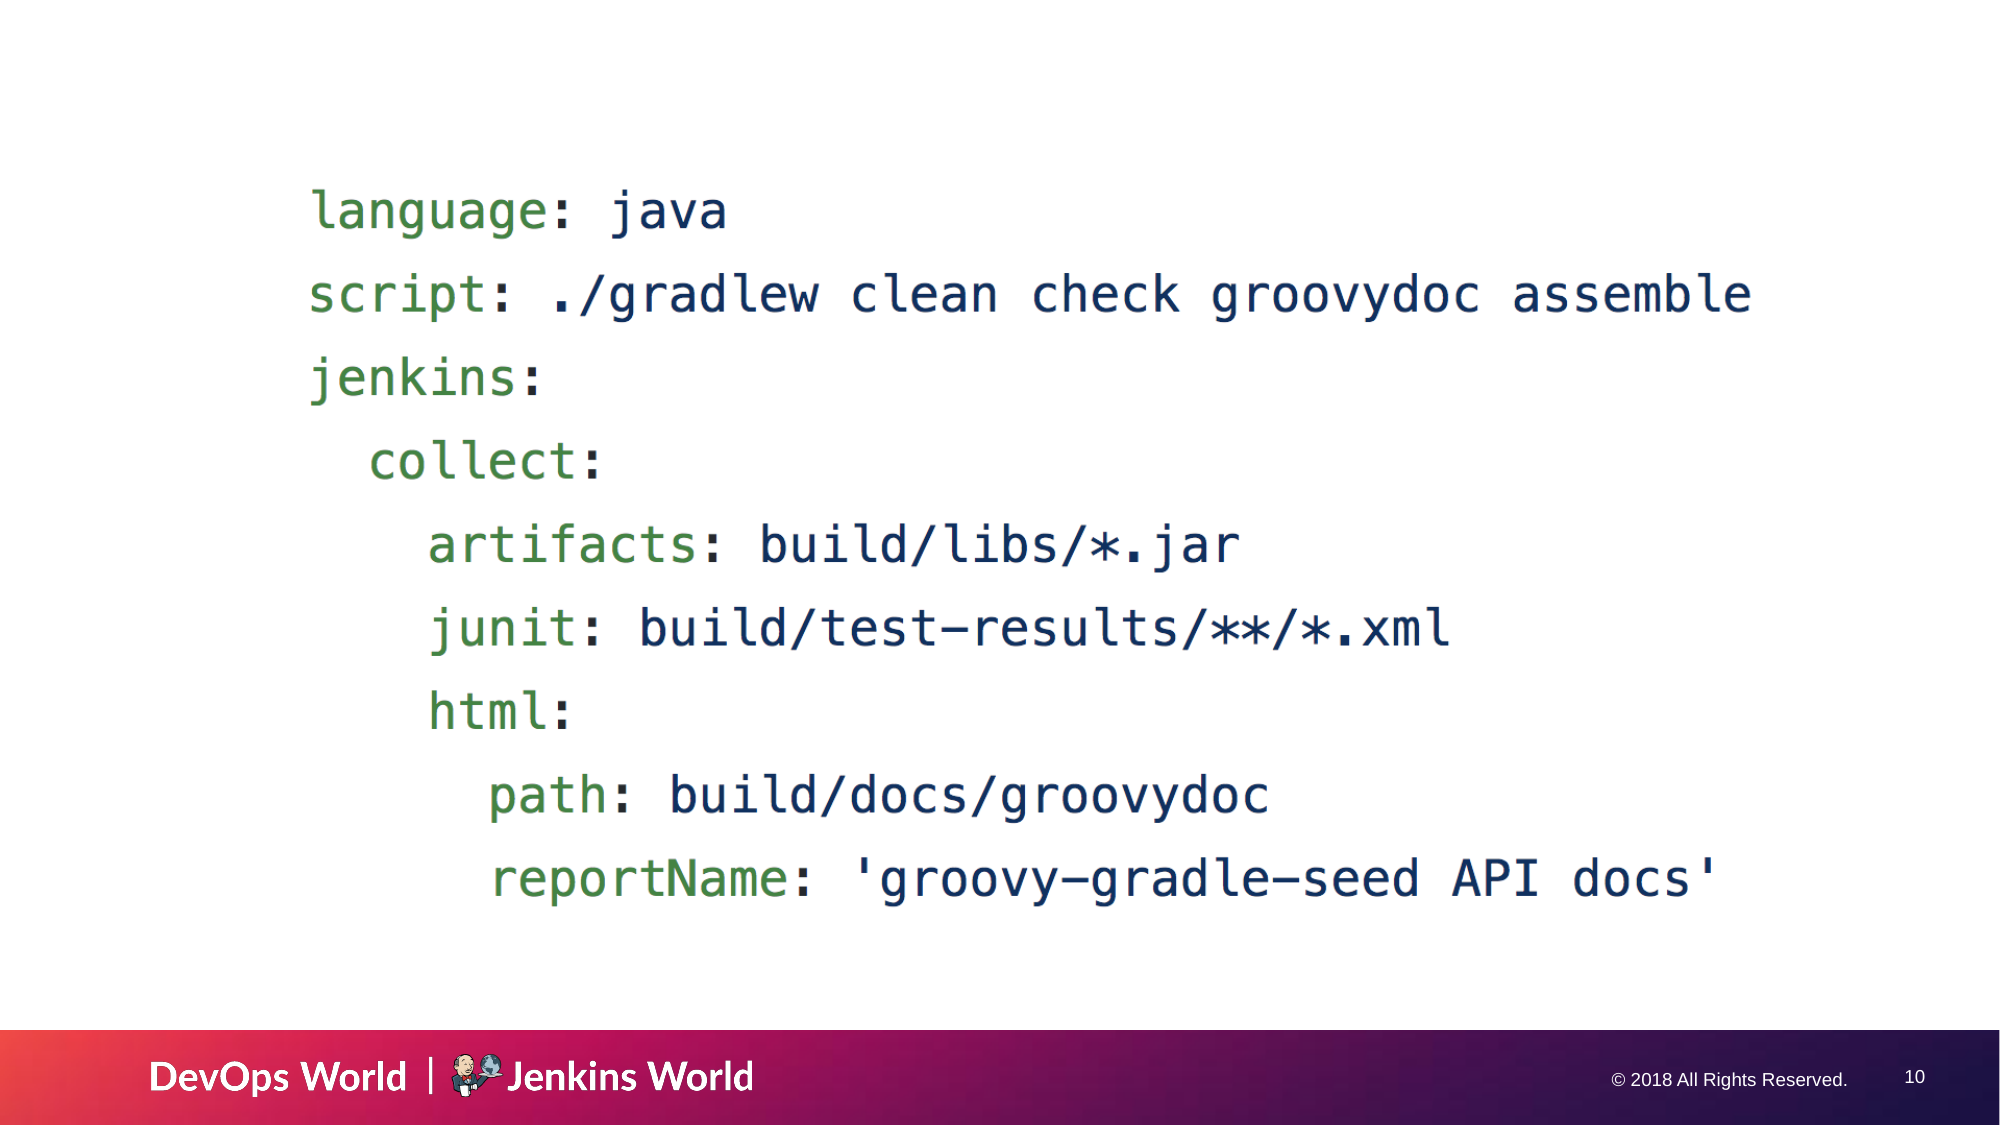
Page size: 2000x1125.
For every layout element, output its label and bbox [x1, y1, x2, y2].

picture [287, 176, 1788, 921]
picture [0, 1030, 2000, 1125]
